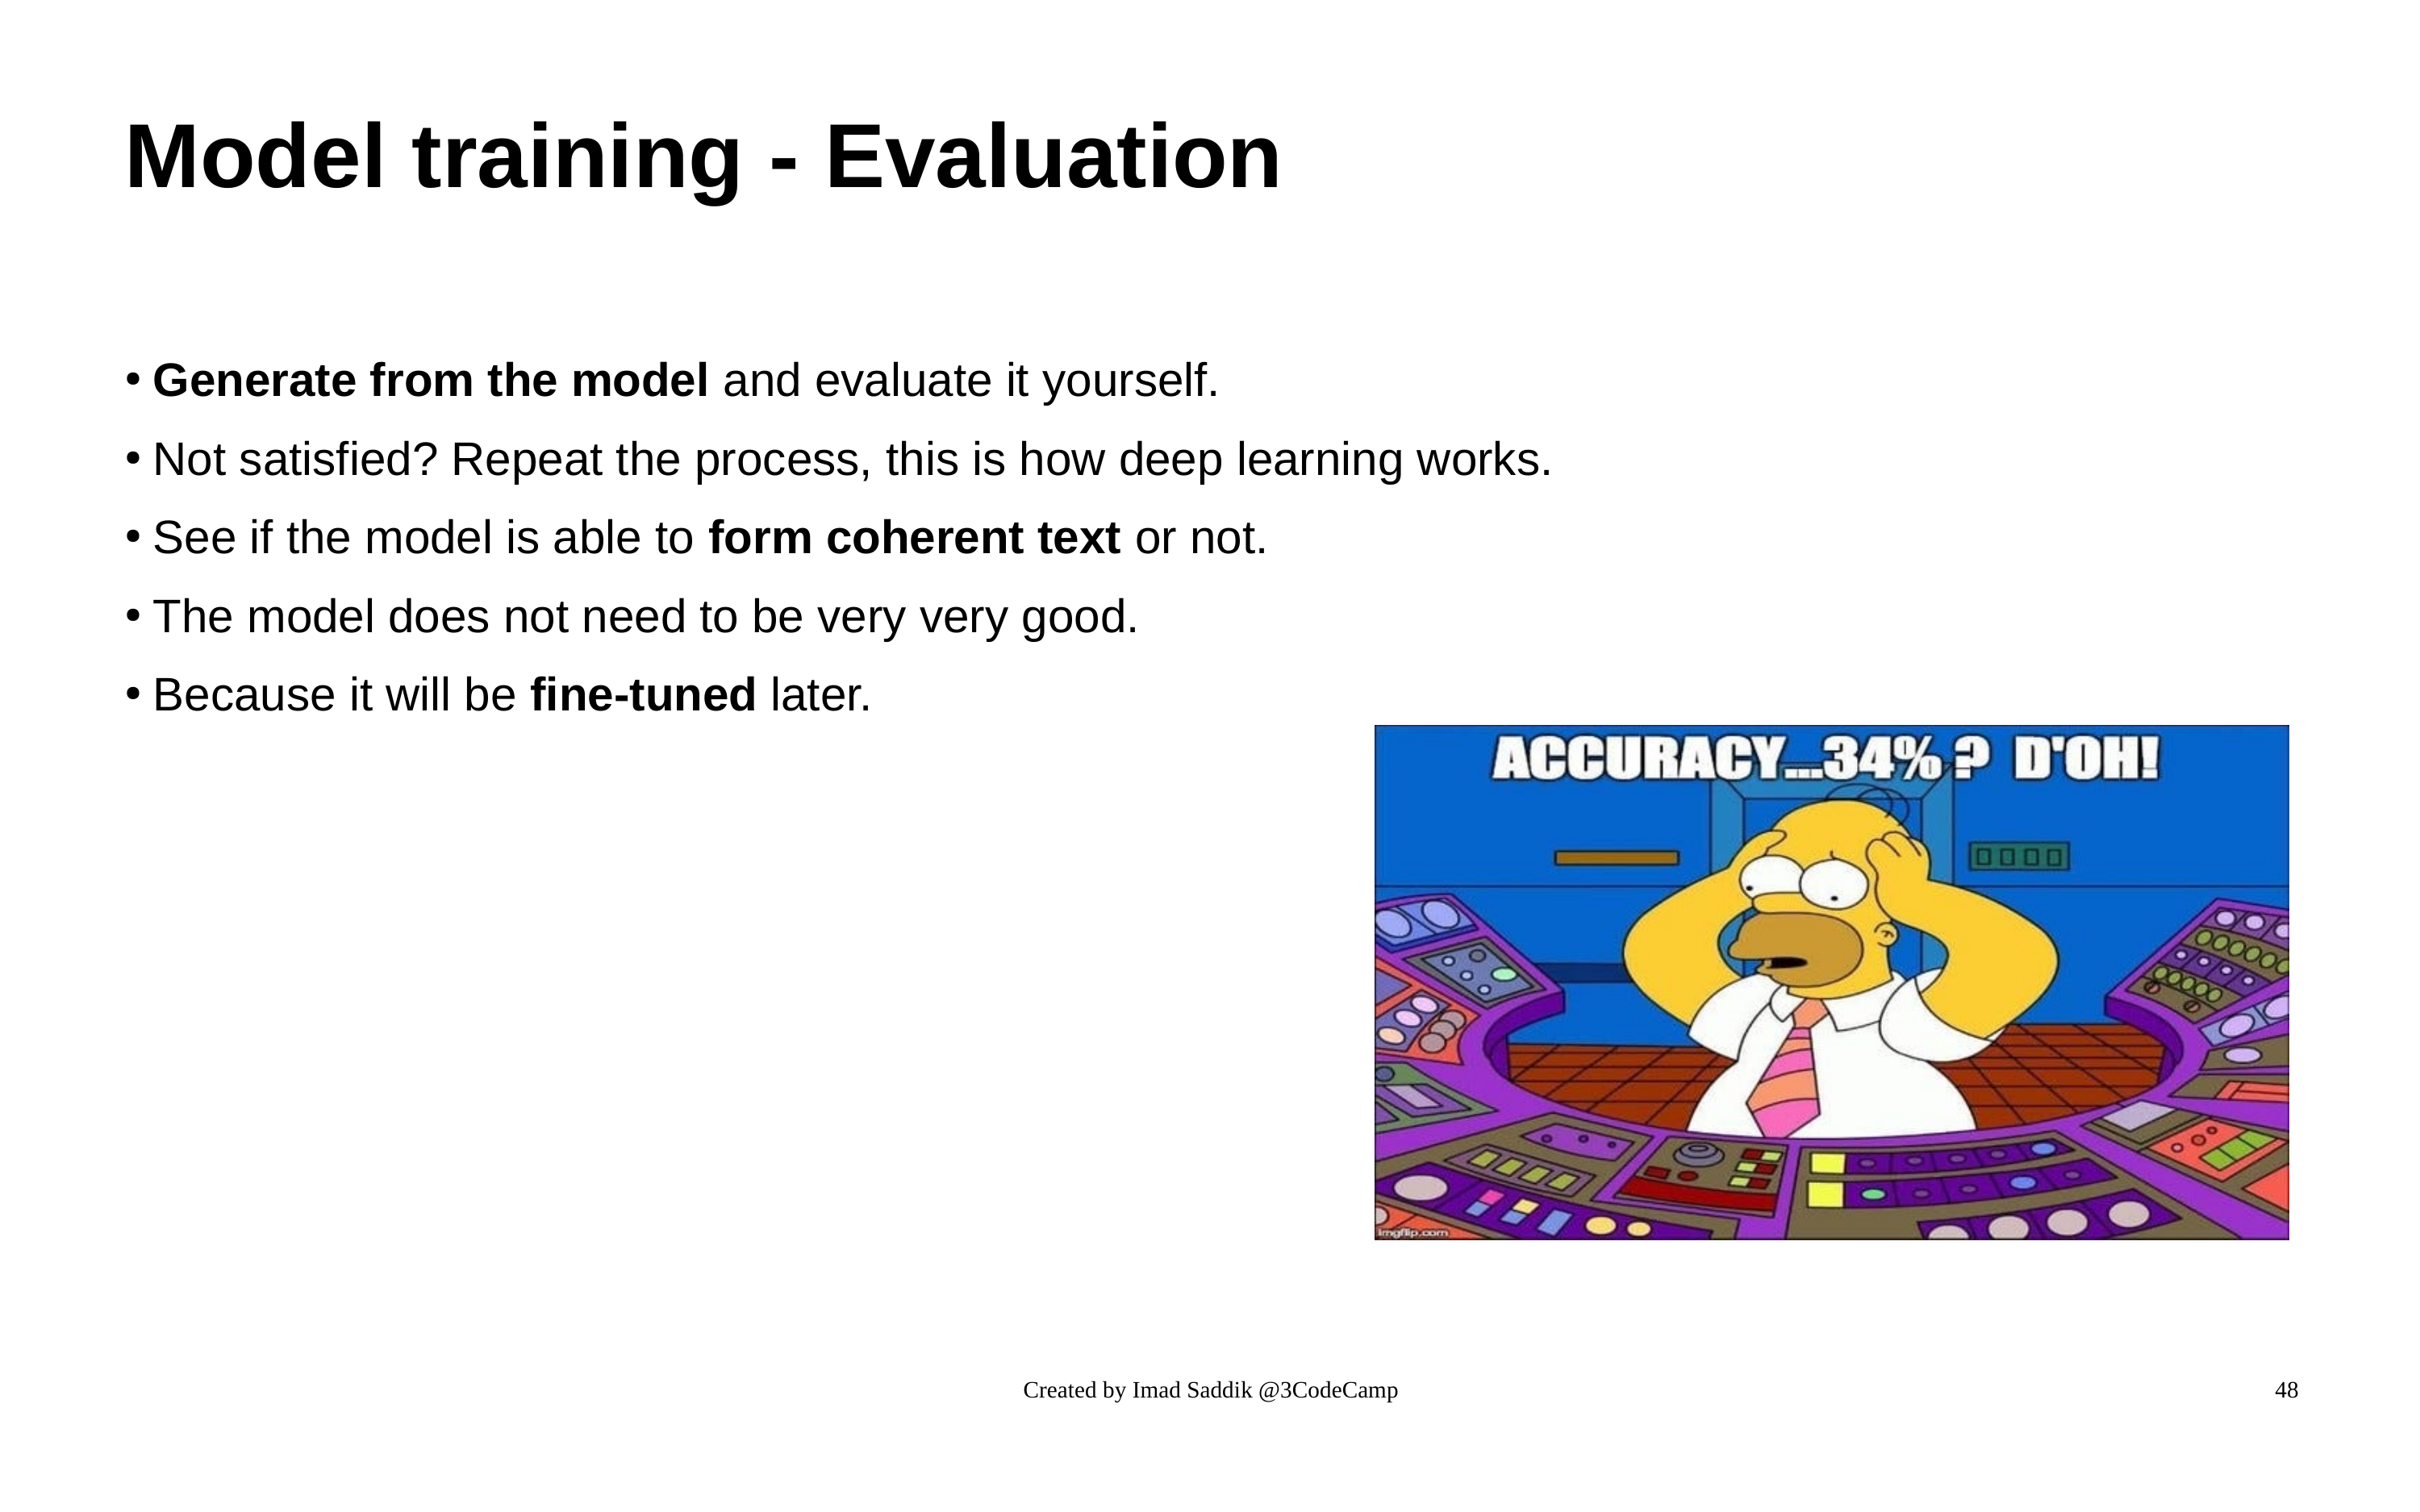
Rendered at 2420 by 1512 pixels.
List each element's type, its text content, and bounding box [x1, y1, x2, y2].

text_box Model training - Evaluation [112, 61, 1664, 251]
picture [1375, 725, 2289, 1240]
text_box Generate from the model and evaluate it yourself. Not satisfied? Repeat the process, this is how deep learning works. See if the model is able to form coherent text or not. The model does not need to be very very good. Because it will be fine-tuned later. [112, 322, 1725, 727]
